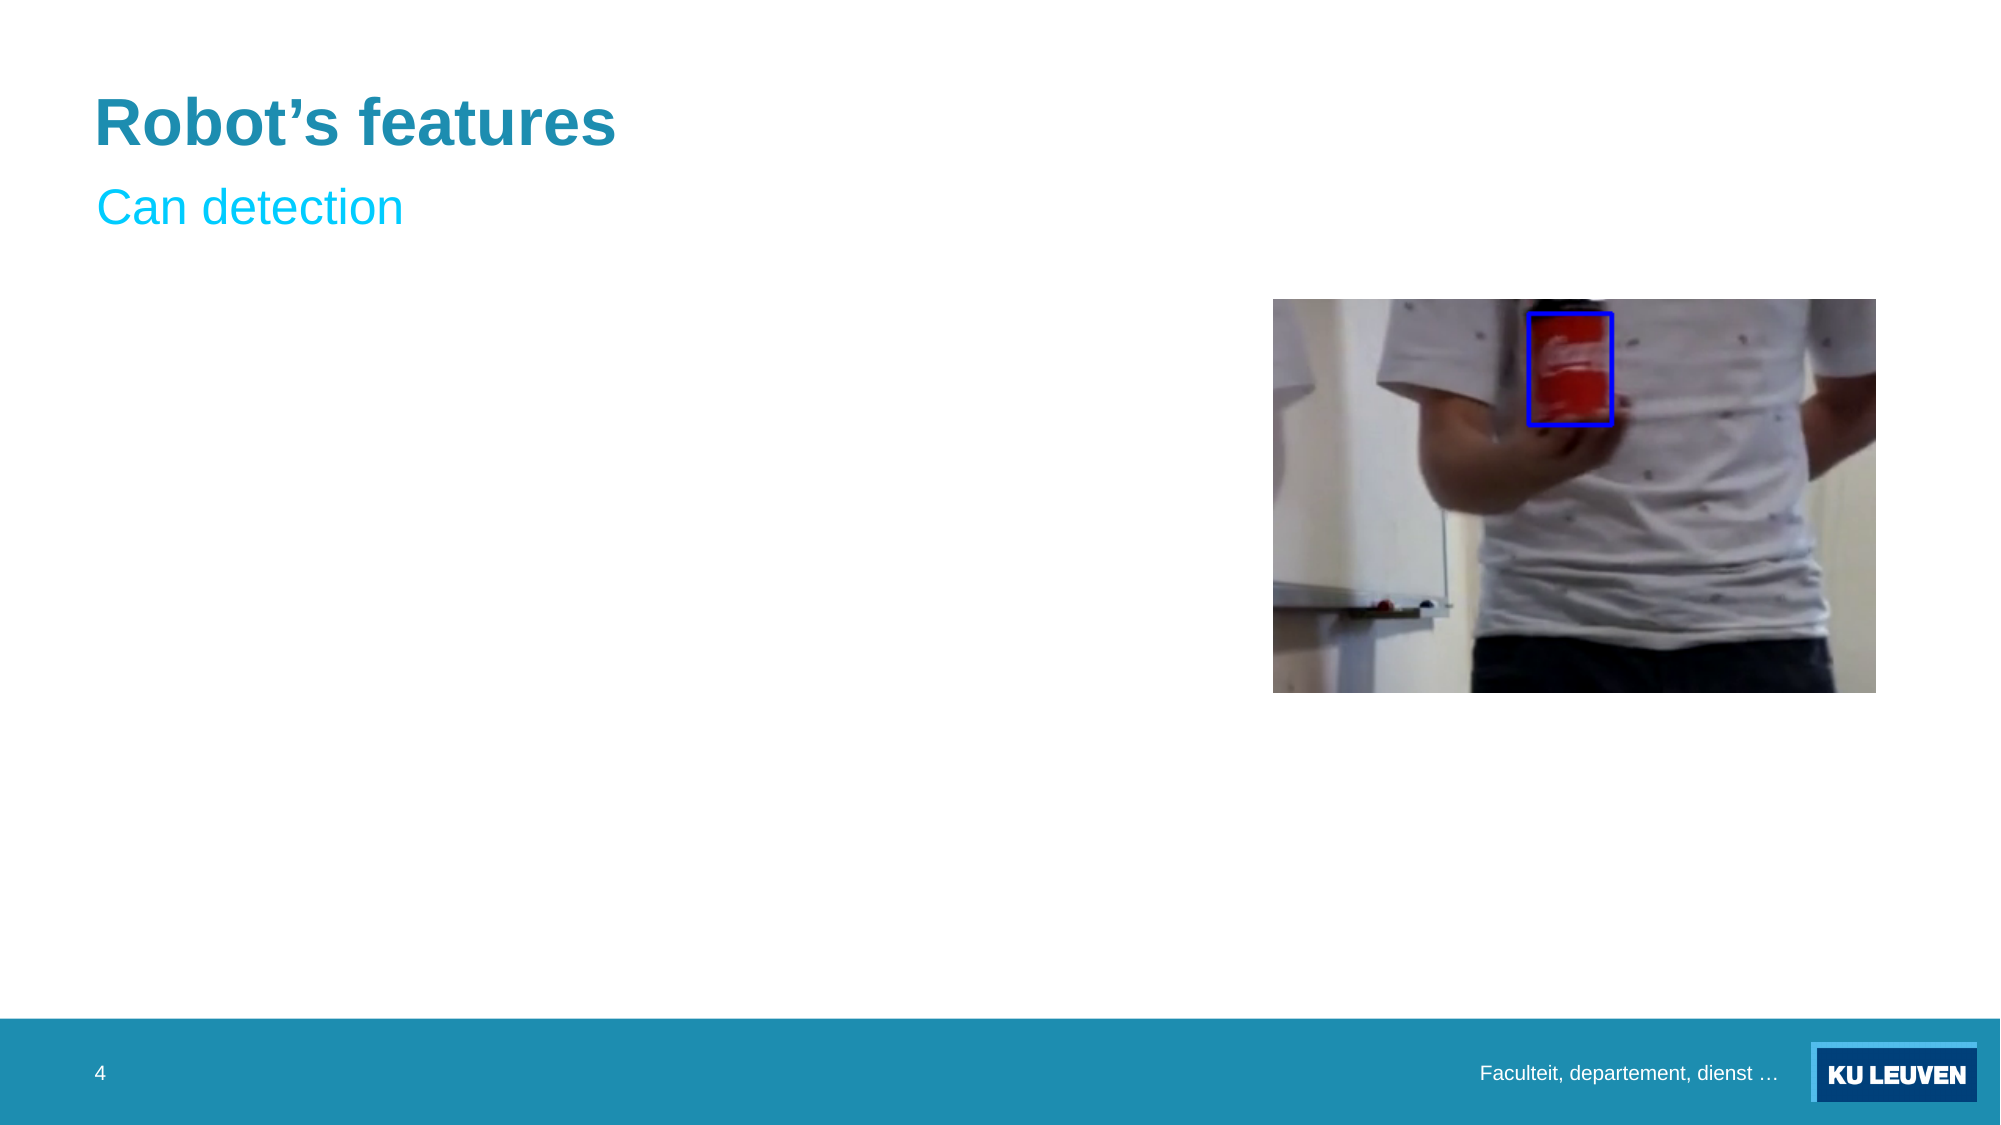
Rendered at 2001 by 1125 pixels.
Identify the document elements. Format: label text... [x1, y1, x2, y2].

picture [1811, 1042, 1977, 1102]
title Robot’s features [94, 49, 1906, 189]
text_box Can detection [81, 171, 533, 243]
picture [1273, 299, 1876, 693]
